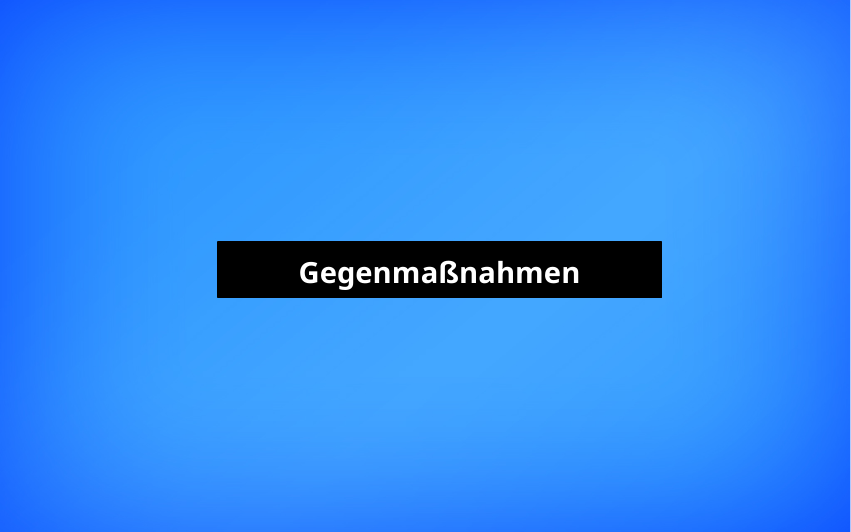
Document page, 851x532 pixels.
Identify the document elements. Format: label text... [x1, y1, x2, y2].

picture [0, 0, 851, 532]
text_box Gegenmaßnahmen [218, 246, 662, 297]
text_box [218, 242, 662, 246]
